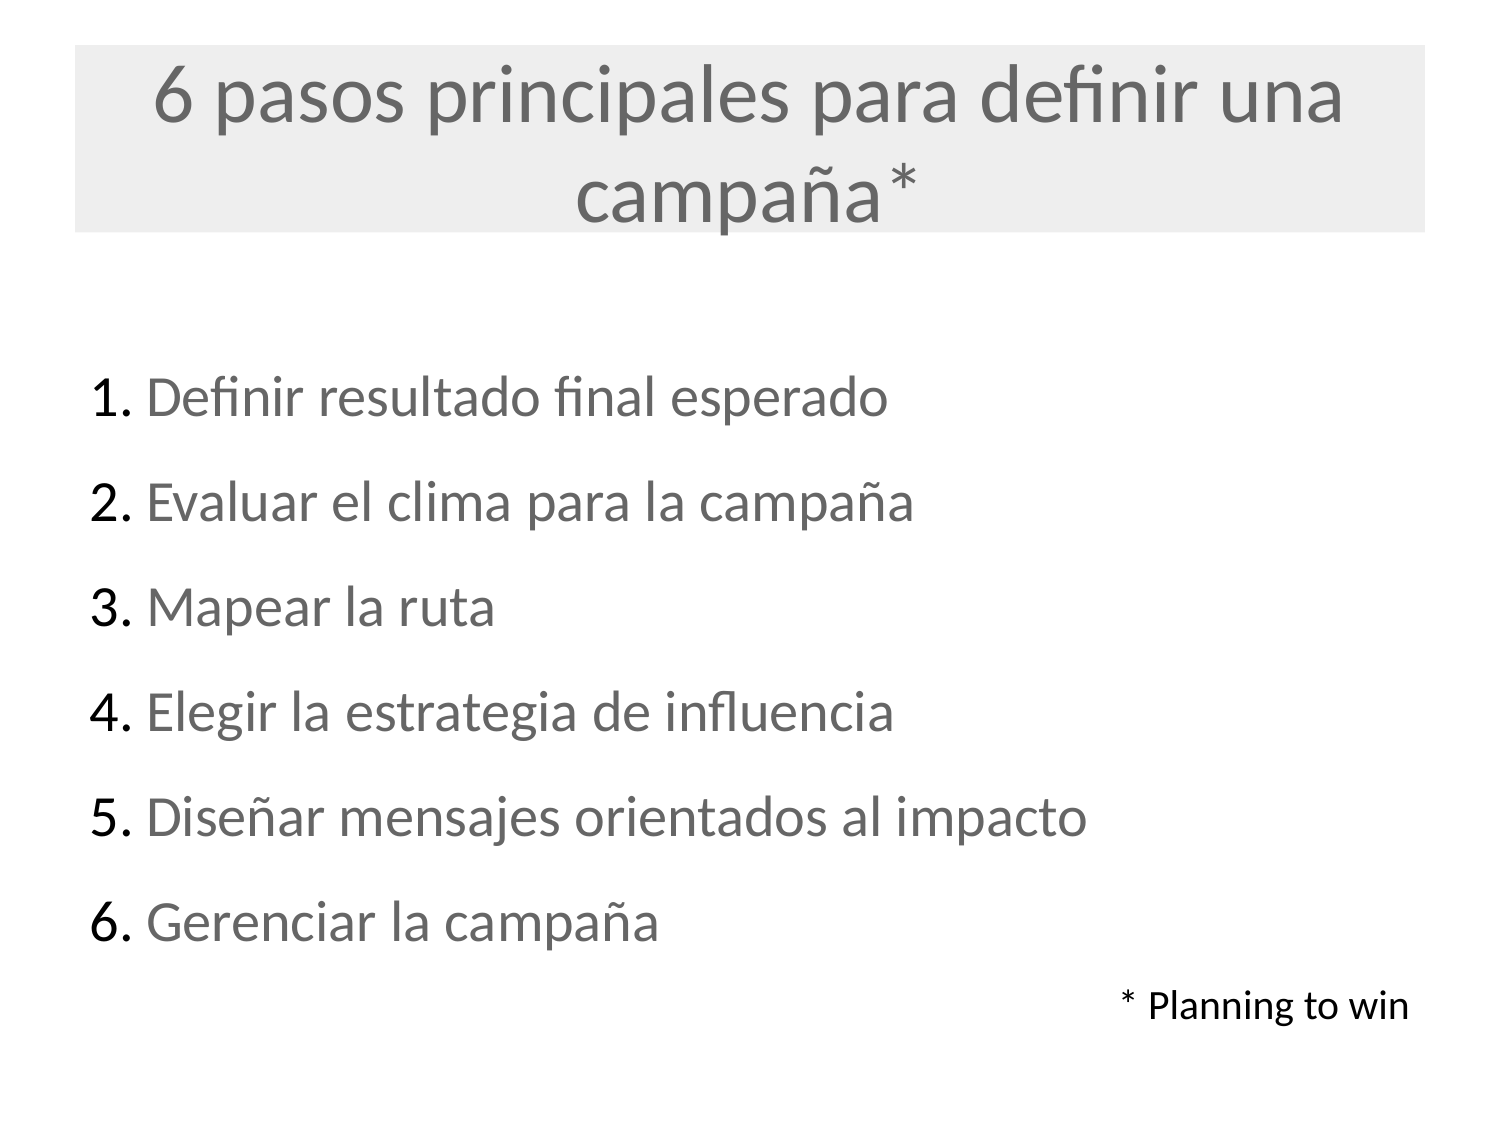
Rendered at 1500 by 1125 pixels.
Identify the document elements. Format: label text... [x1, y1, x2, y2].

text_box Definir resultado final esperado Evaluar el clima para la campaña Mapear la ruta Elegir la estrategia de influencia Diseñar mensajes orientados al impacto Gerenciar la campaña * Planning to win [75, 315, 1425, 1058]
text_box 6 pasos principales para definir una campaña* [75, 45, 1425, 233]
